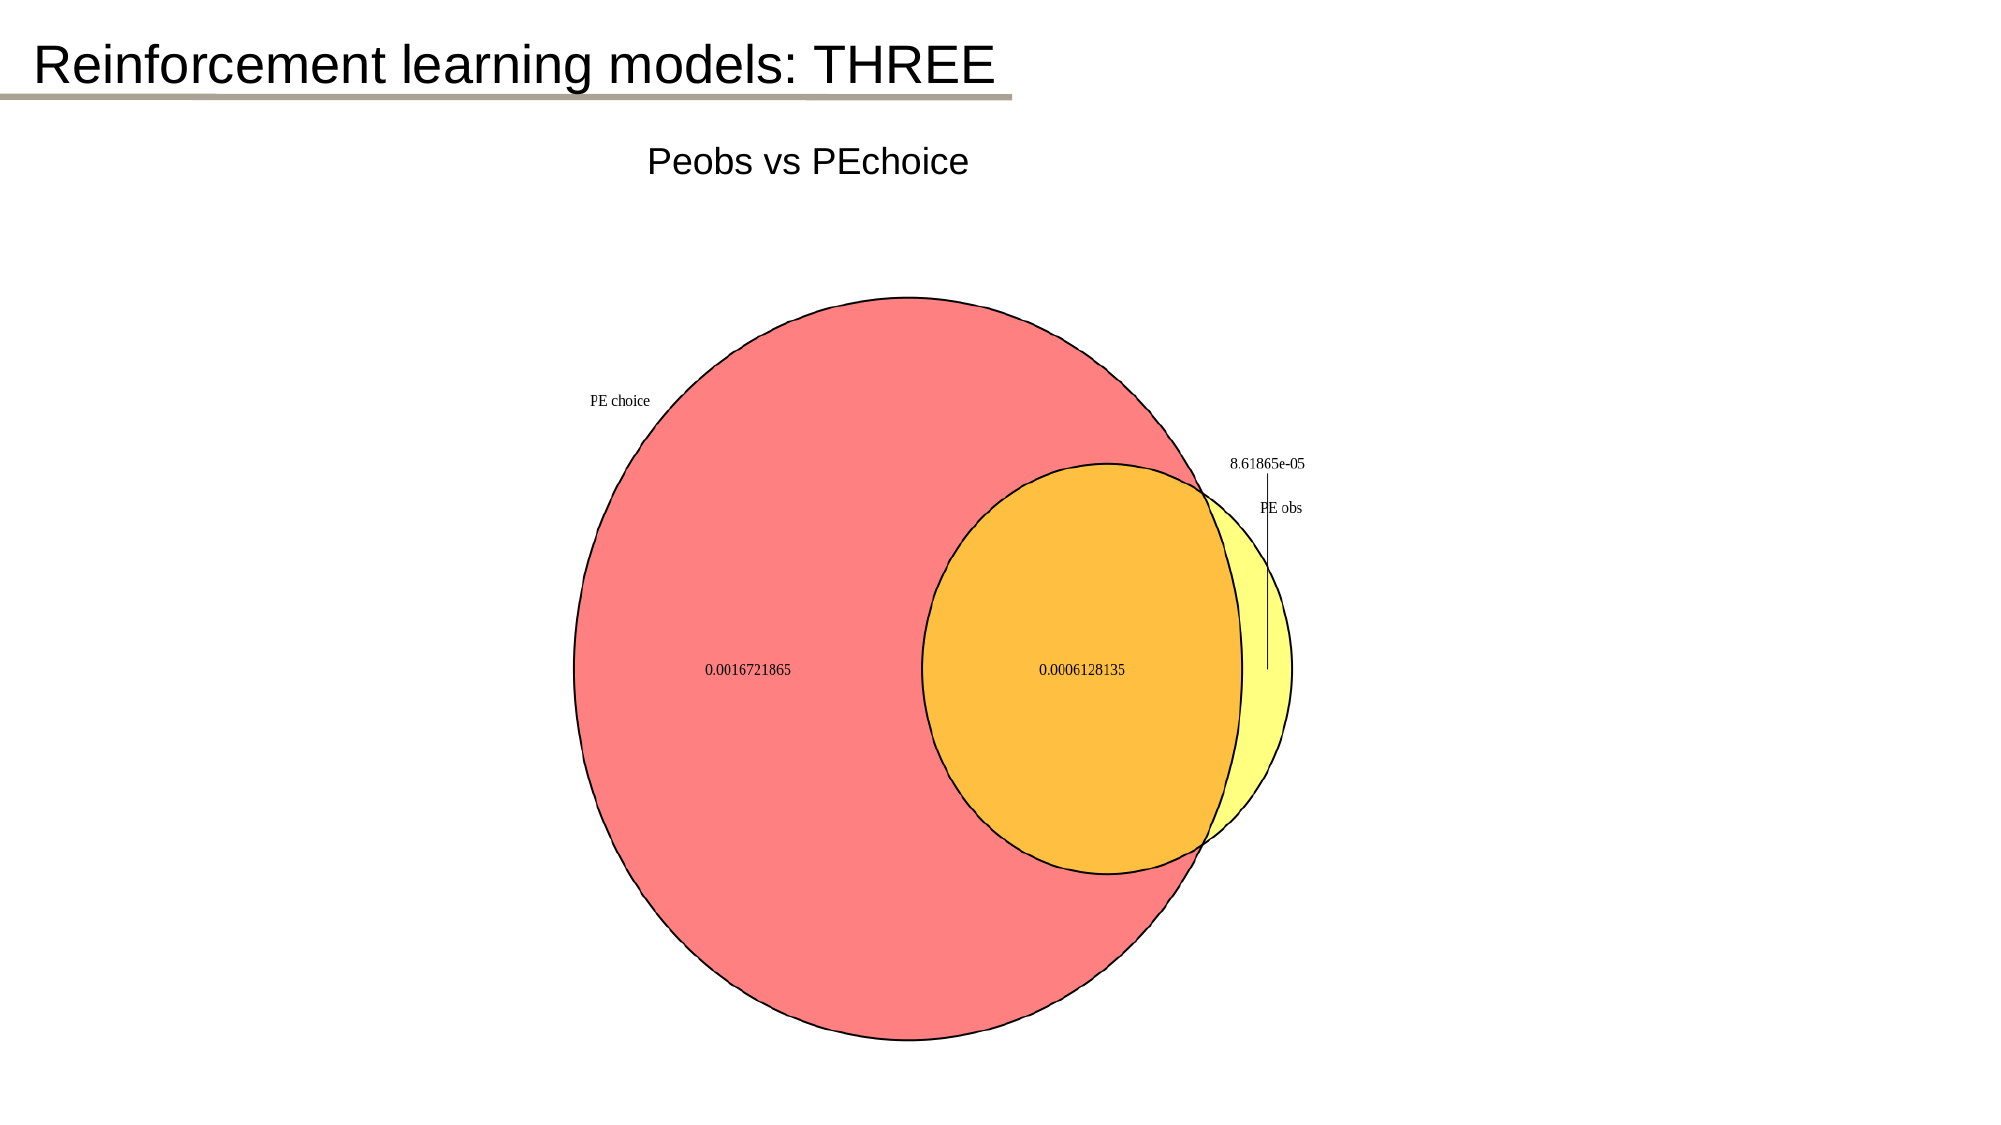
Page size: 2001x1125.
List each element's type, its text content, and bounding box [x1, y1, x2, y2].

text_box Peobs vs PEchoice [632, 129, 1548, 187]
text_box Reinforcement learning models: THREE [15, 27, 1921, 97]
picture [553, 247, 1312, 1090]
